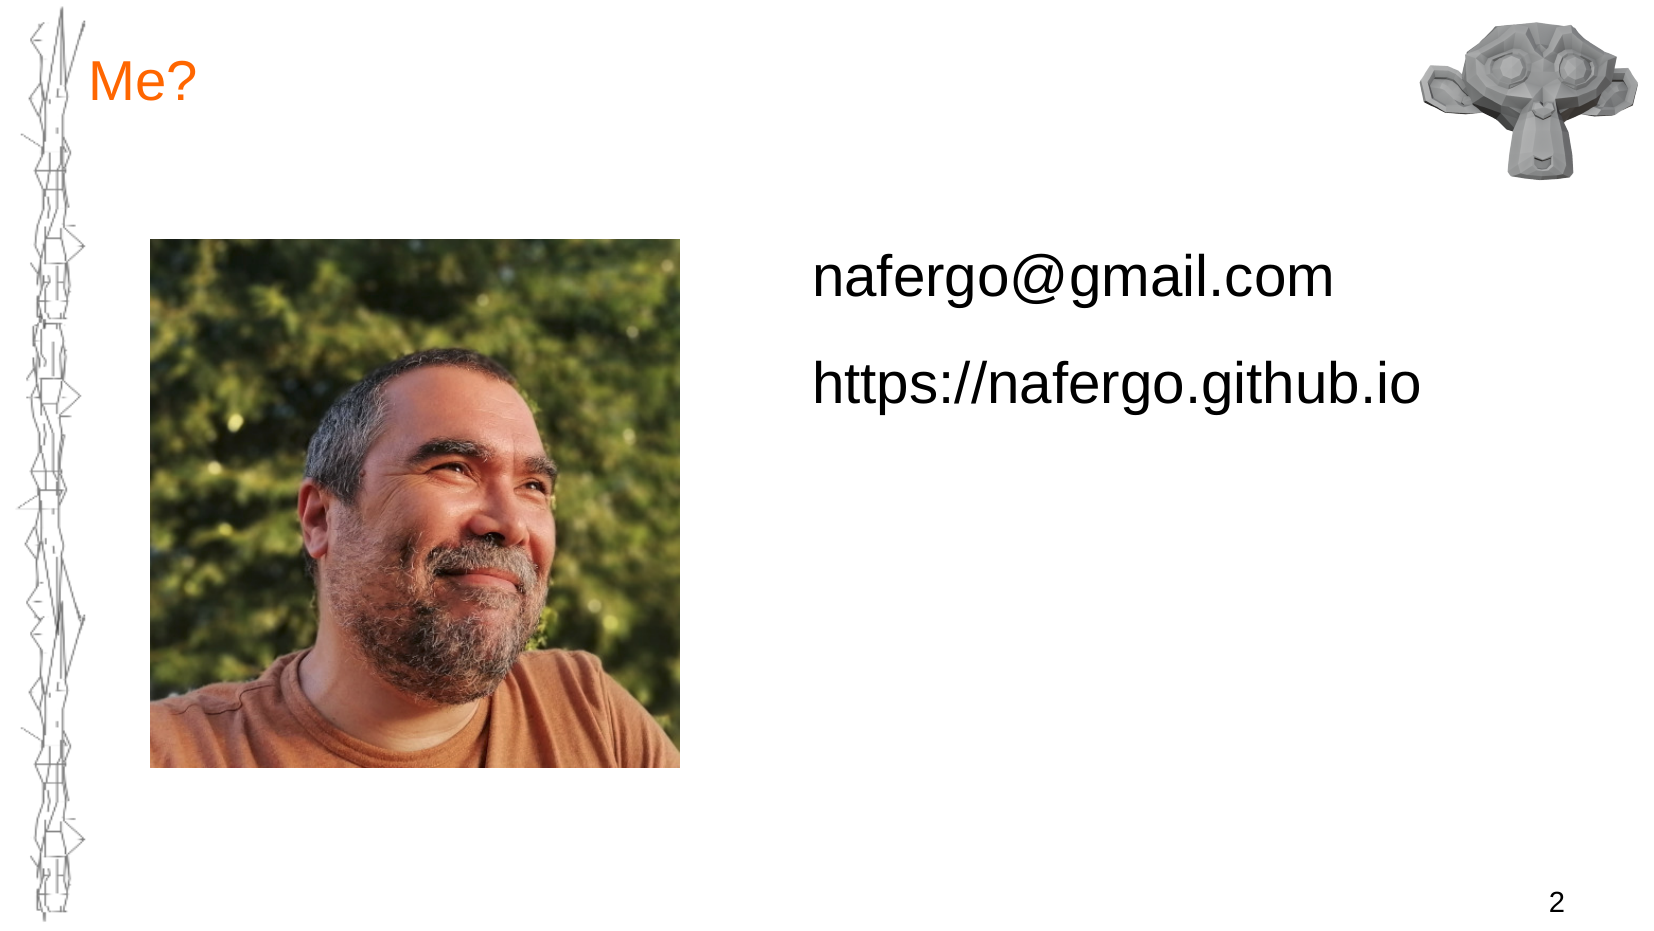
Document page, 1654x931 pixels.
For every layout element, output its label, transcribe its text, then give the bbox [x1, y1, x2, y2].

picture [1411, 11, 1645, 189]
text_box nafergo@gmail.com https://nafergo.github.io [797, 236, 1477, 336]
title Me? [88, 29, 1447, 133]
picture [150, 239, 680, 768]
